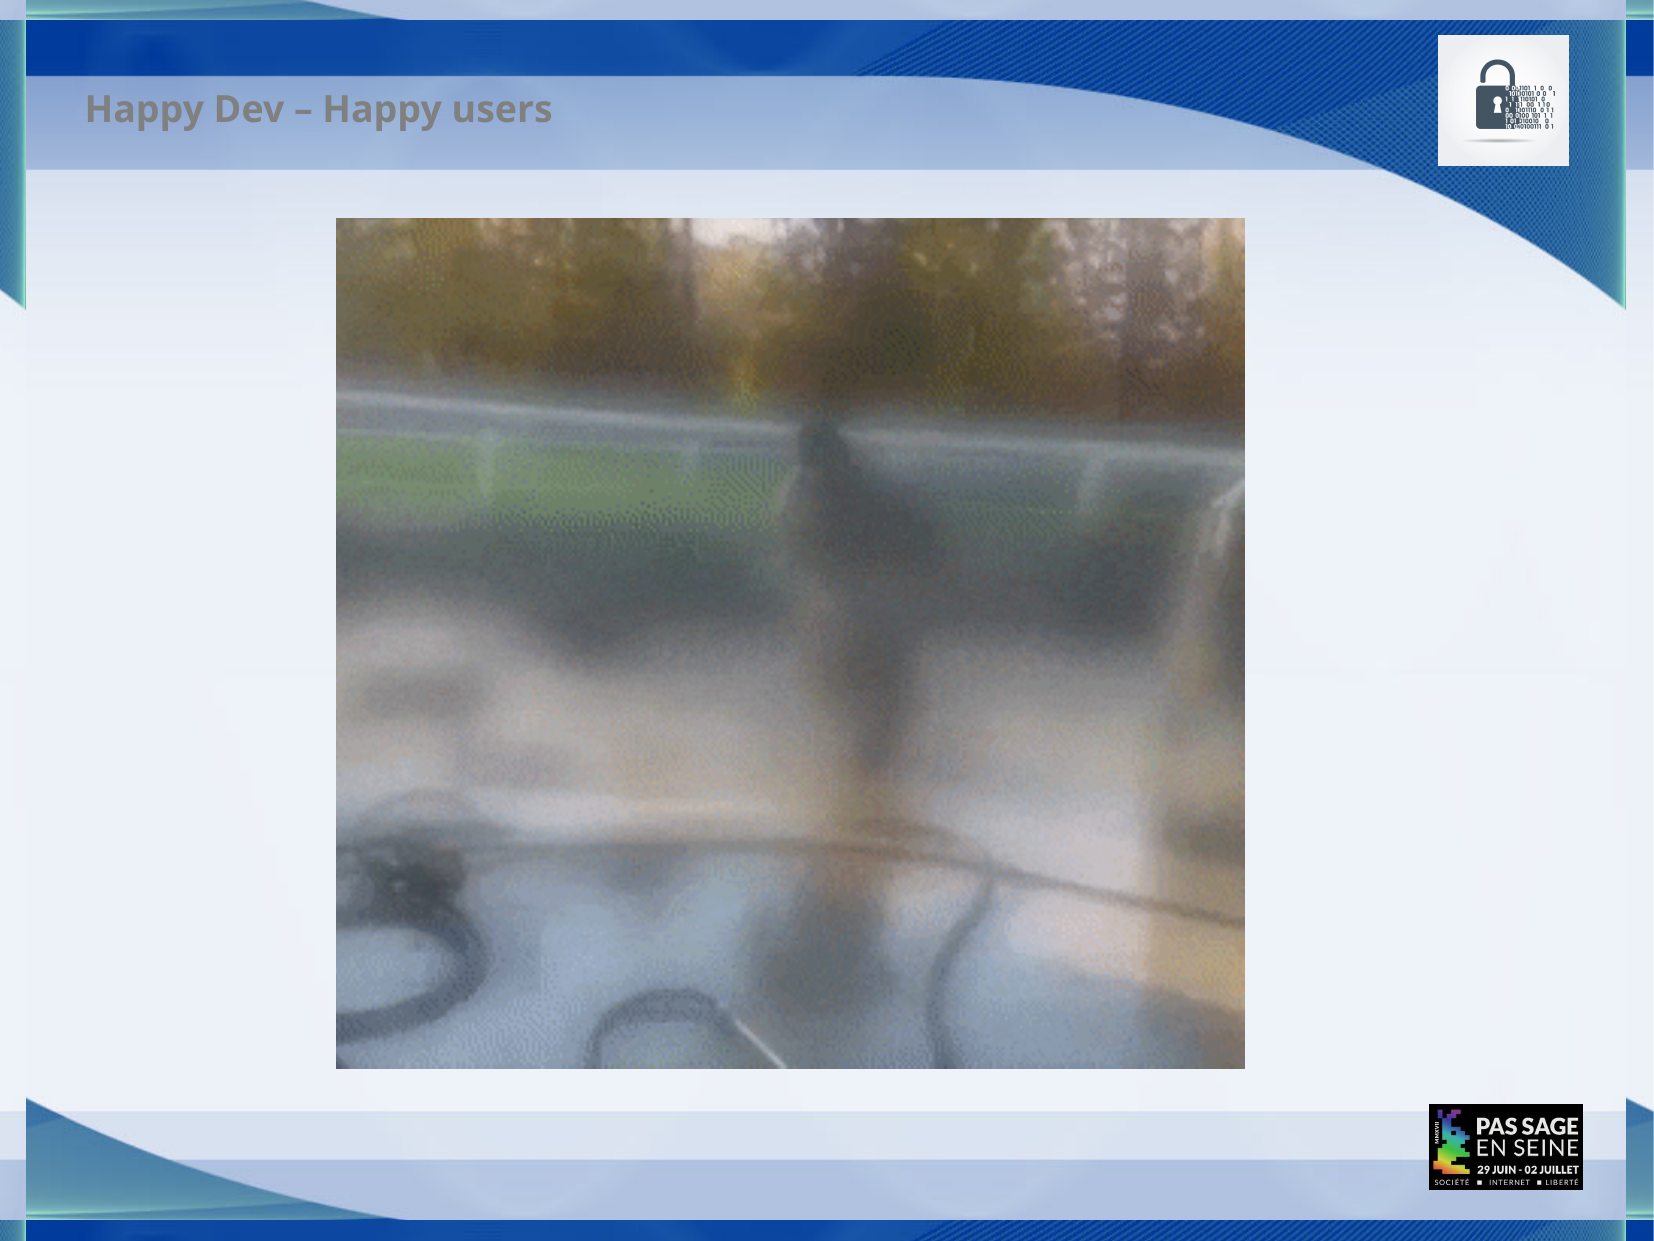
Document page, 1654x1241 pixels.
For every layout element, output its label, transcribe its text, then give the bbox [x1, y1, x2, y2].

picture [0, 0, 1654, 1241]
title Happy Dev – Happy users [11, 64, 626, 152]
